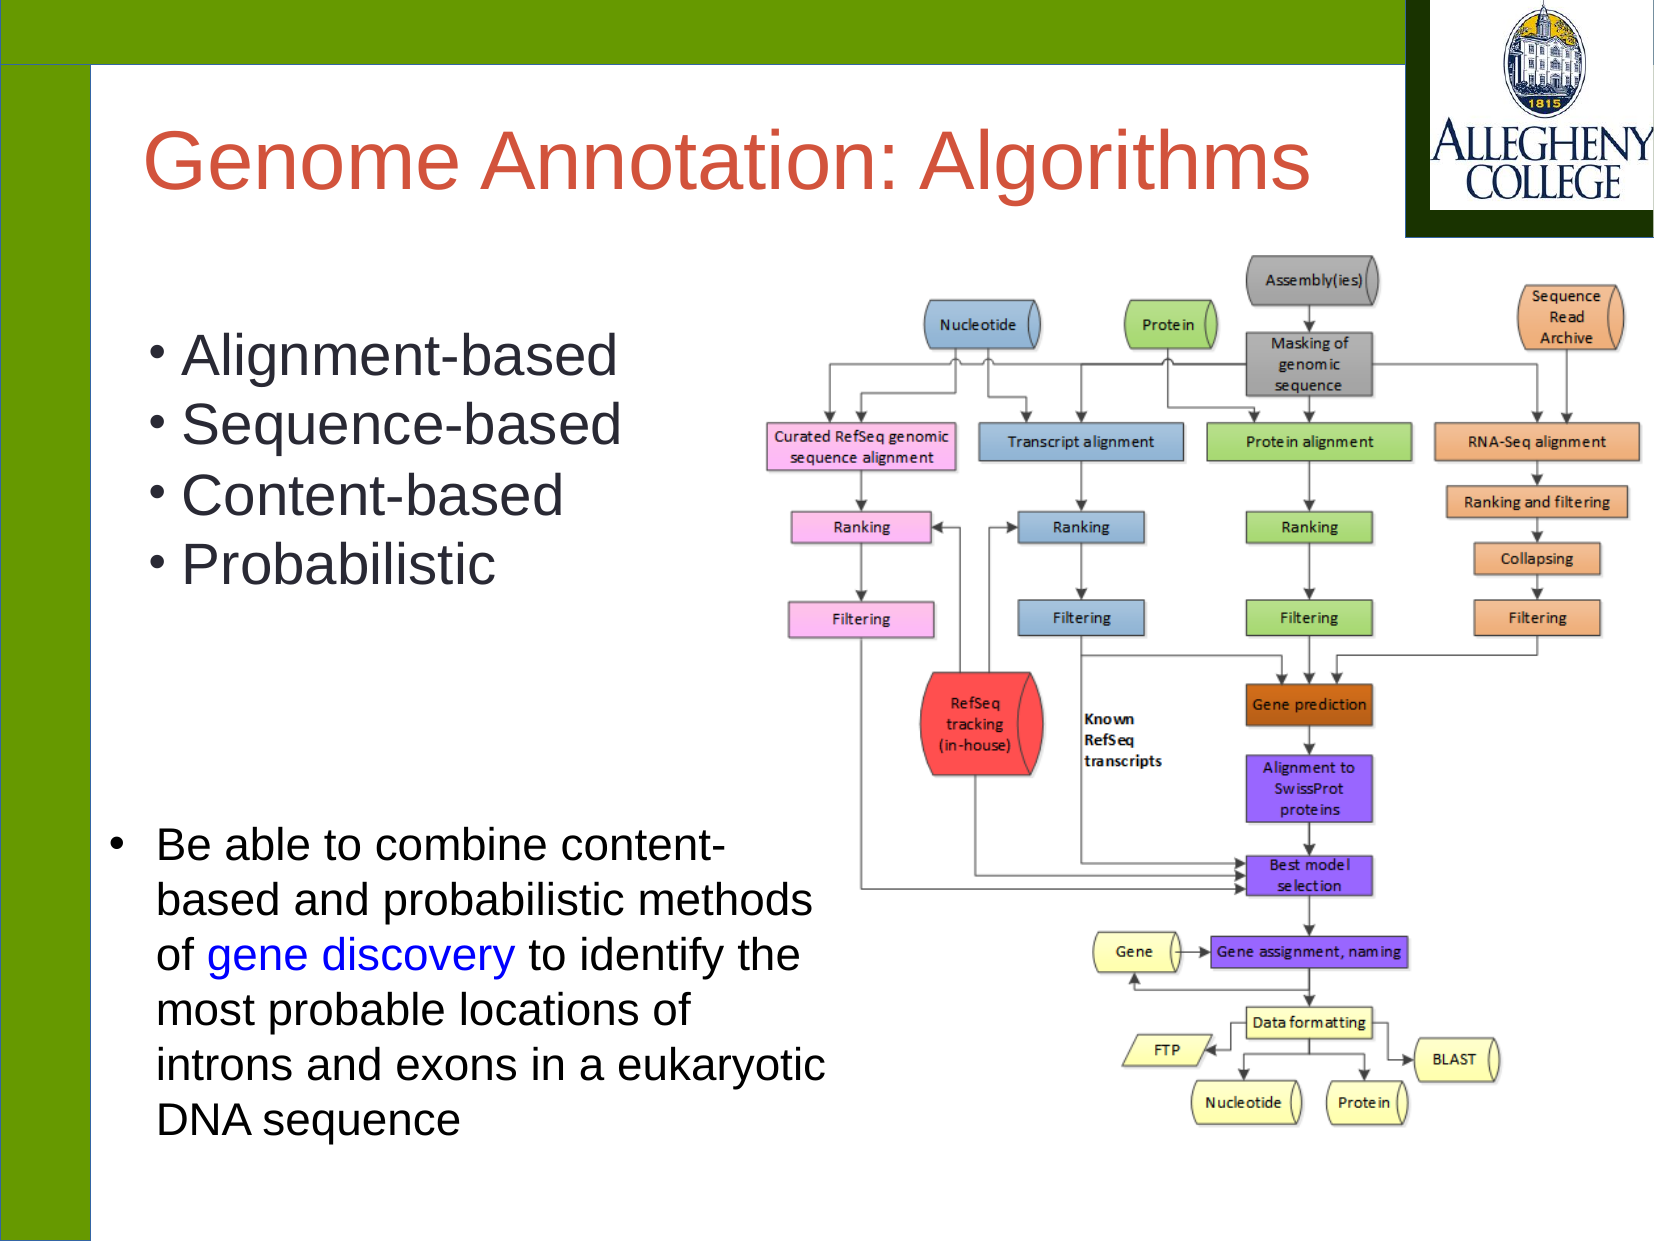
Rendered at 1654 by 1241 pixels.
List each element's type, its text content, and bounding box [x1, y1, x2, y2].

text_box Genome Annotation: Algorithms [127, 75, 1478, 238]
picture [1430, 0, 1654, 210]
text_box [0, 0, 1430, 1241]
text_box [1478, 210, 1654, 238]
picture [764, 254, 1644, 1129]
text_box Alignment-based Sequence-based Content-based Probabilistic [133, 309, 913, 720]
text_box Be able to combine content-based and probabilistic methods of gene discovery to identify the most probable locations of introns and exons in a eukaryotic DNA sequence [94, 807, 845, 1153]
